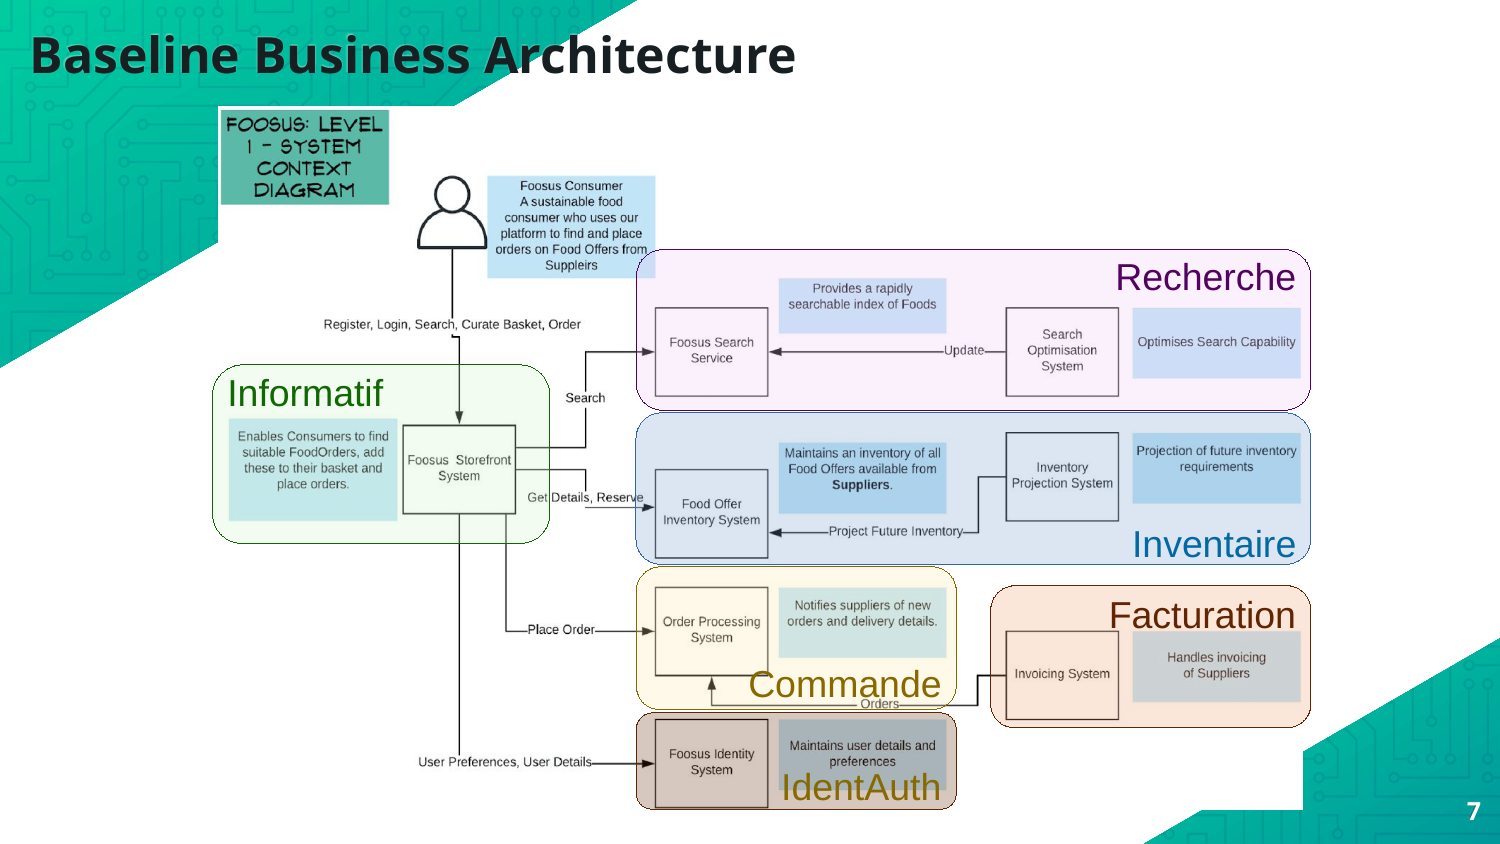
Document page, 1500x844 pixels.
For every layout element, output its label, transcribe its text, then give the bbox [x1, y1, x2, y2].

text_box Facturation [990, 587, 1311, 686]
text_box [636, 712, 957, 759]
text_box [636, 566, 957, 656]
text_box Informatif [212, 365, 550, 465]
text_box Recherche [636, 249, 1311, 349]
text_box Inventaire [636, 515, 1312, 615]
text_box IdentAuth [636, 759, 957, 821]
slide_number <numéro> [1391, 779, 1482, 844]
title Baseline Business Architecture [29, 30, 1249, 89]
text_box [212, 465, 550, 544]
text_box [635, 412, 1311, 540]
picture [957, 615, 1303, 810]
text_box Commande [636, 656, 957, 726]
text_box [636, 349, 1311, 411]
picture [218, 106, 1303, 810]
text_box [990, 686, 1311, 728]
